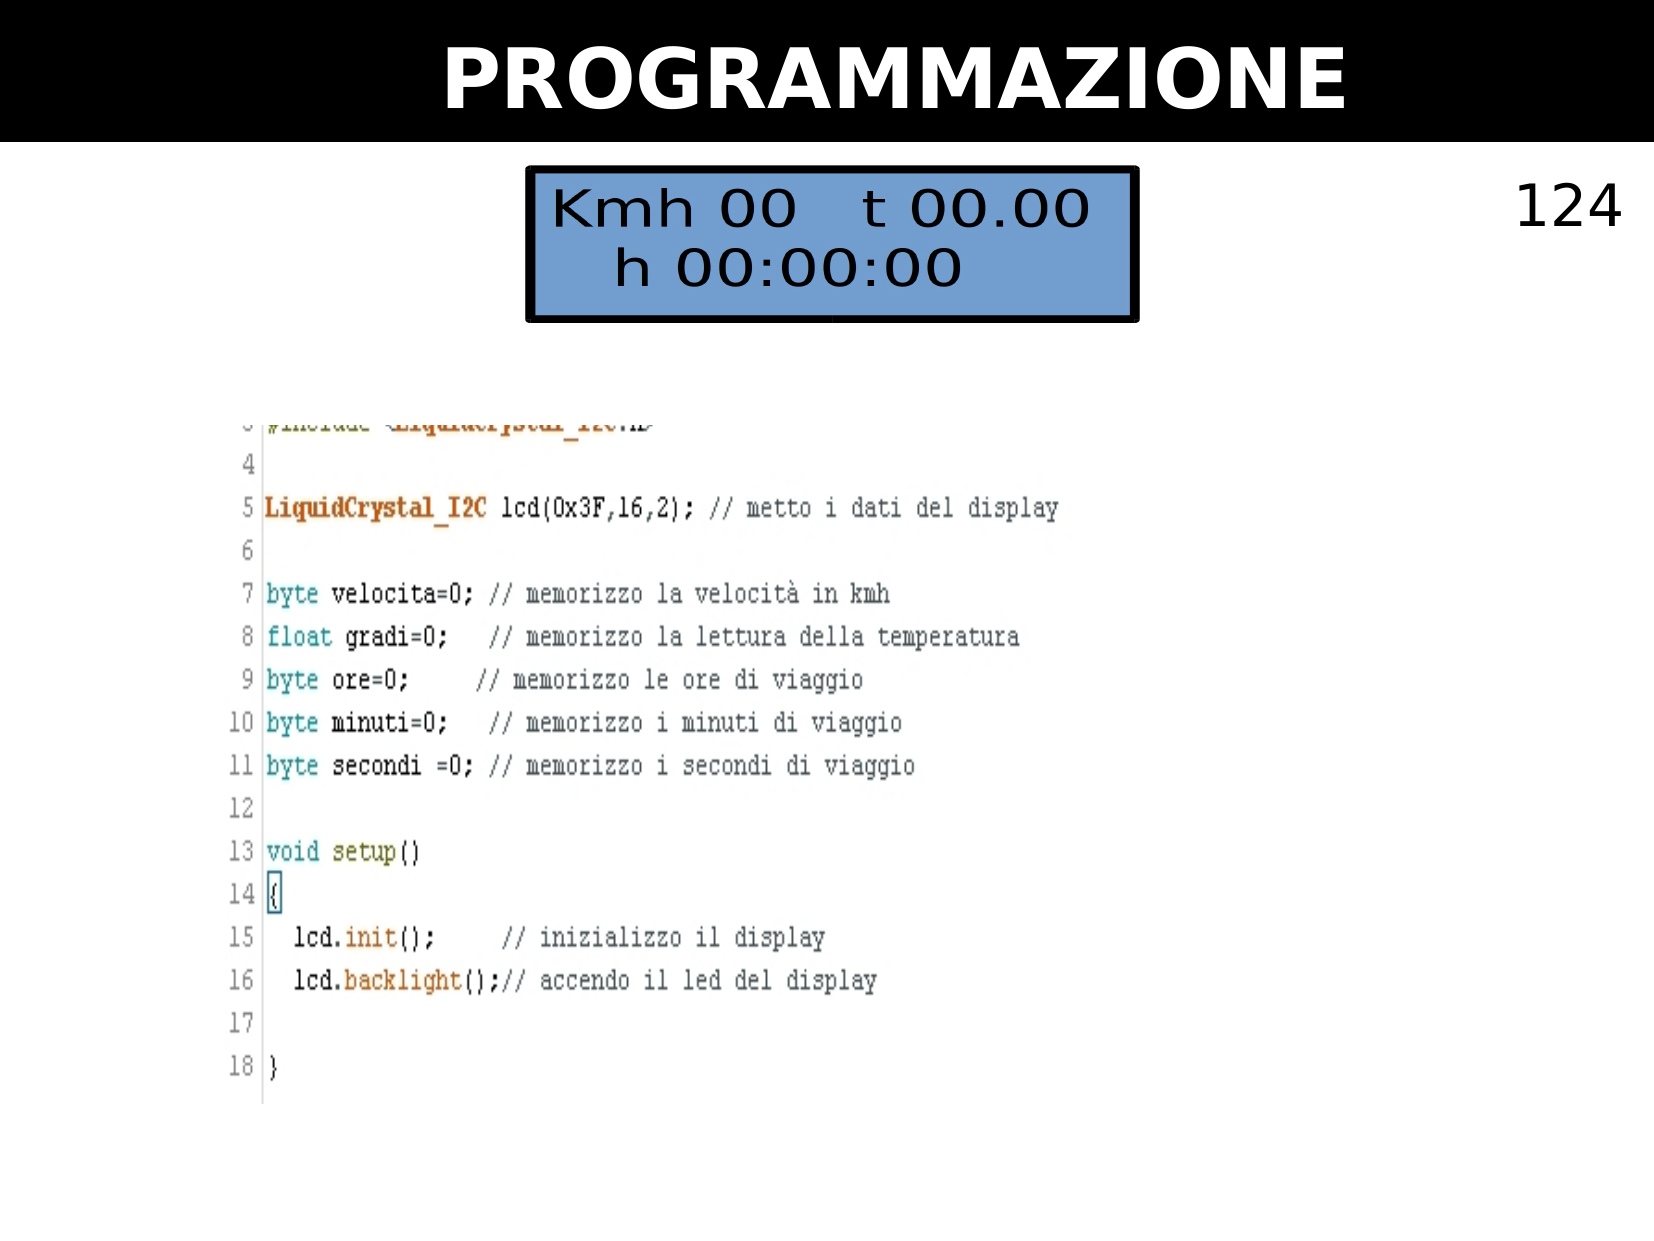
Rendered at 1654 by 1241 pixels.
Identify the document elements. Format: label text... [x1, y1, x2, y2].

text_box PROGRAMMAZIONE [425, 23, 1366, 136]
text_box [0, 0, 1654, 142]
text_box 124 [1498, 165, 1640, 249]
picture [519, 165, 1140, 323]
picture [212, 425, 1483, 1104]
